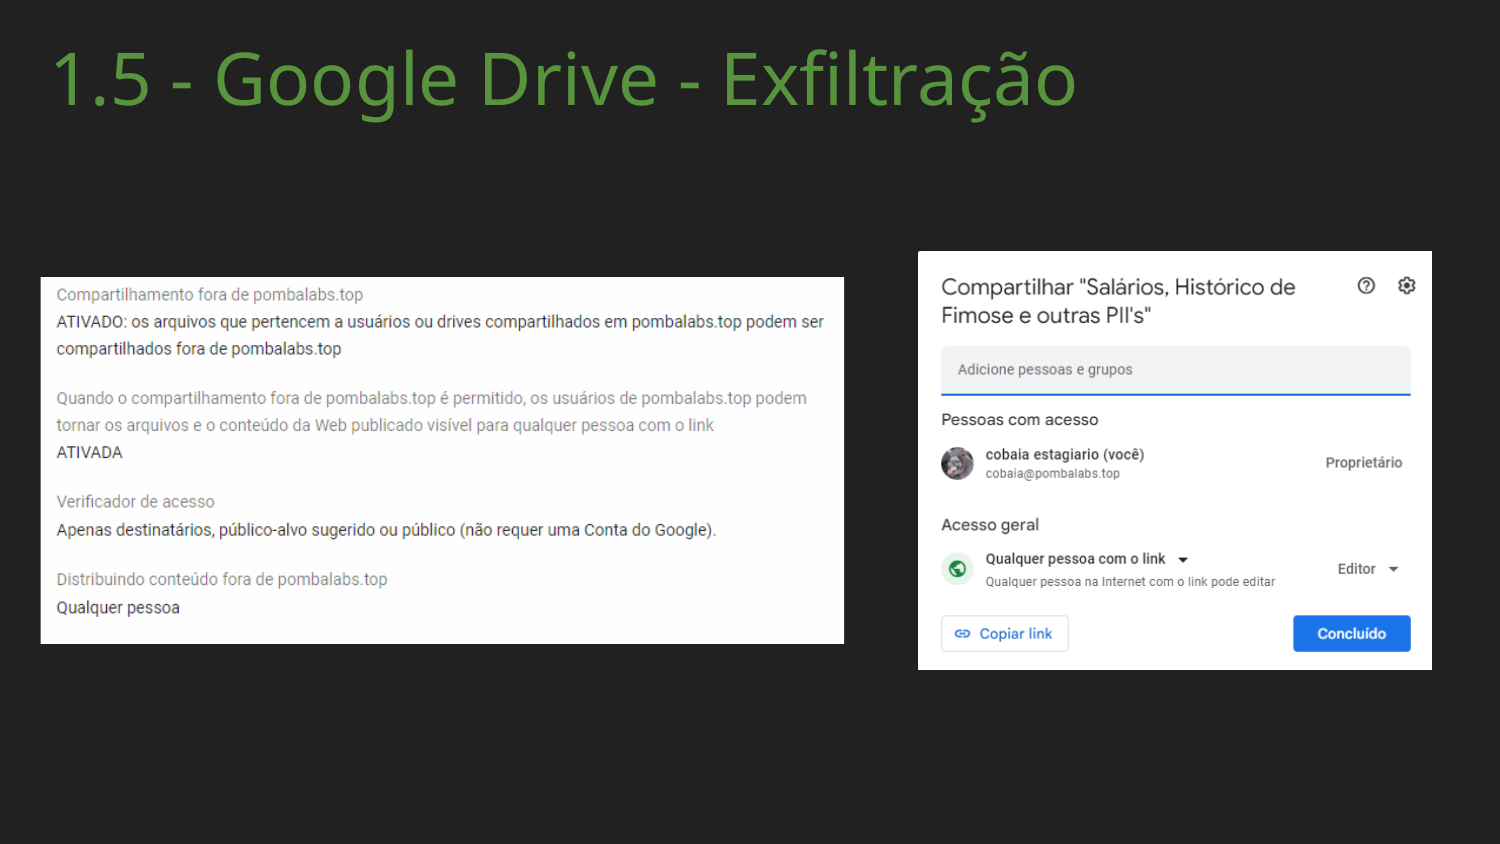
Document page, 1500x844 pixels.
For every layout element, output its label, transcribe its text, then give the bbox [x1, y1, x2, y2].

title 1.5 - Google Drive - Exfiltração [34, 17, 1432, 168]
picture [918, 251, 1432, 670]
picture [40, 277, 845, 644]
